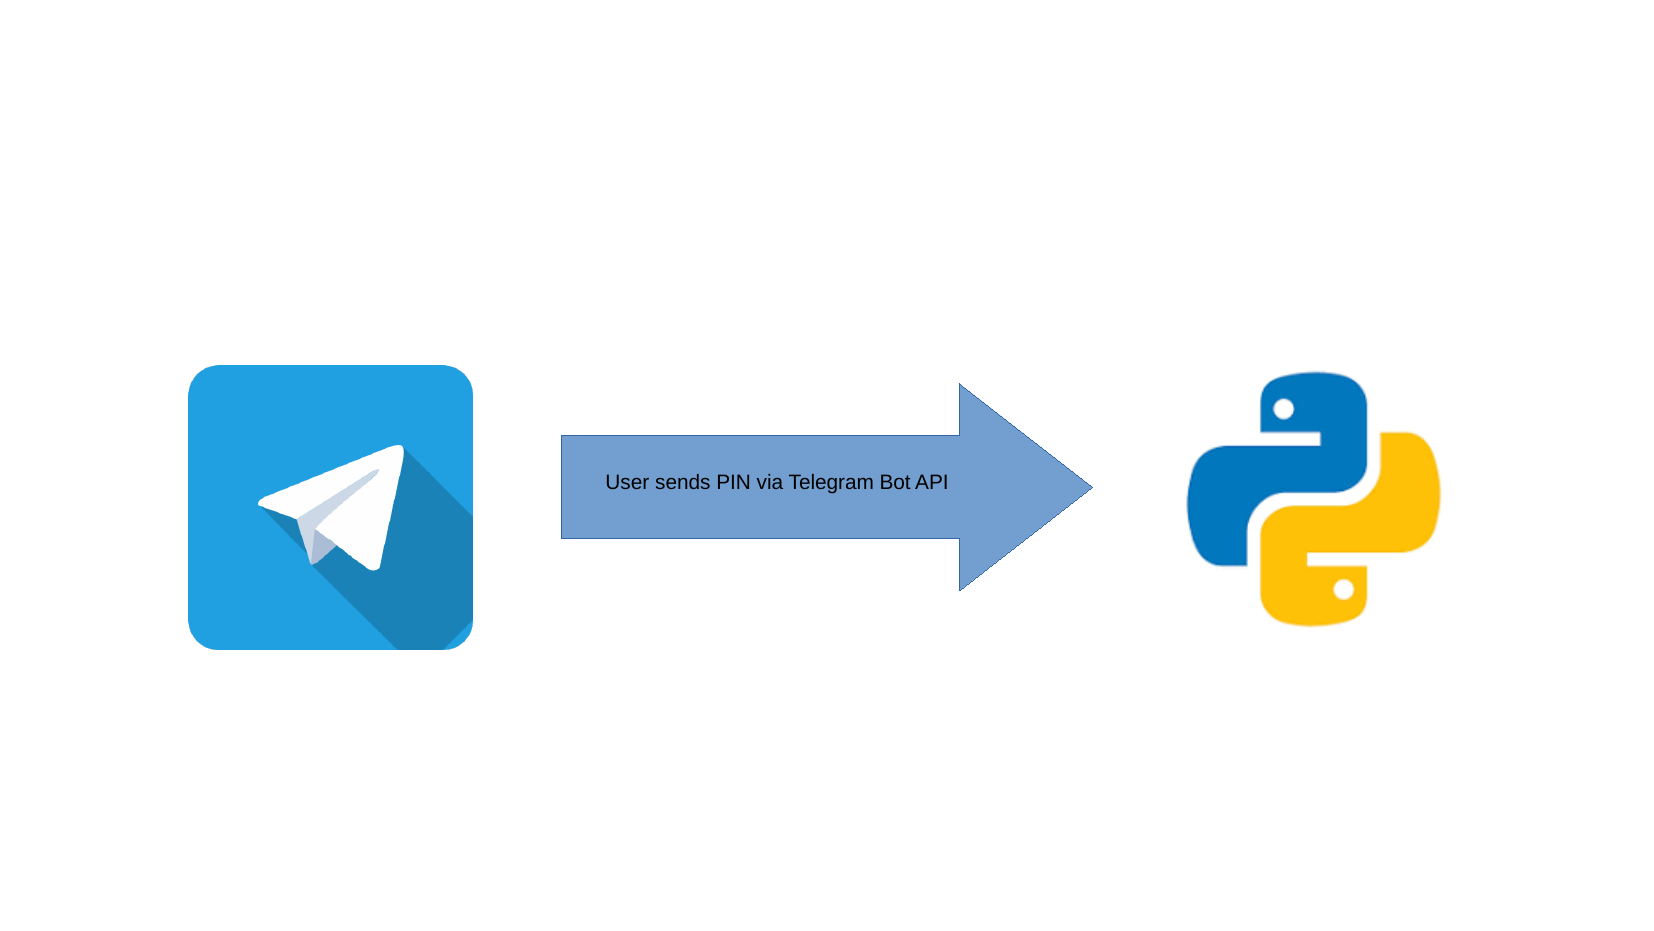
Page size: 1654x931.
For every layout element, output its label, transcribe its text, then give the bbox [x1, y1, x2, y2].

picture [1157, 349, 1477, 650]
picture [188, 365, 473, 650]
text_box [561, 383, 1093, 591]
text_box User sends PIN via Telegram Bot API [590, 463, 964, 526]
